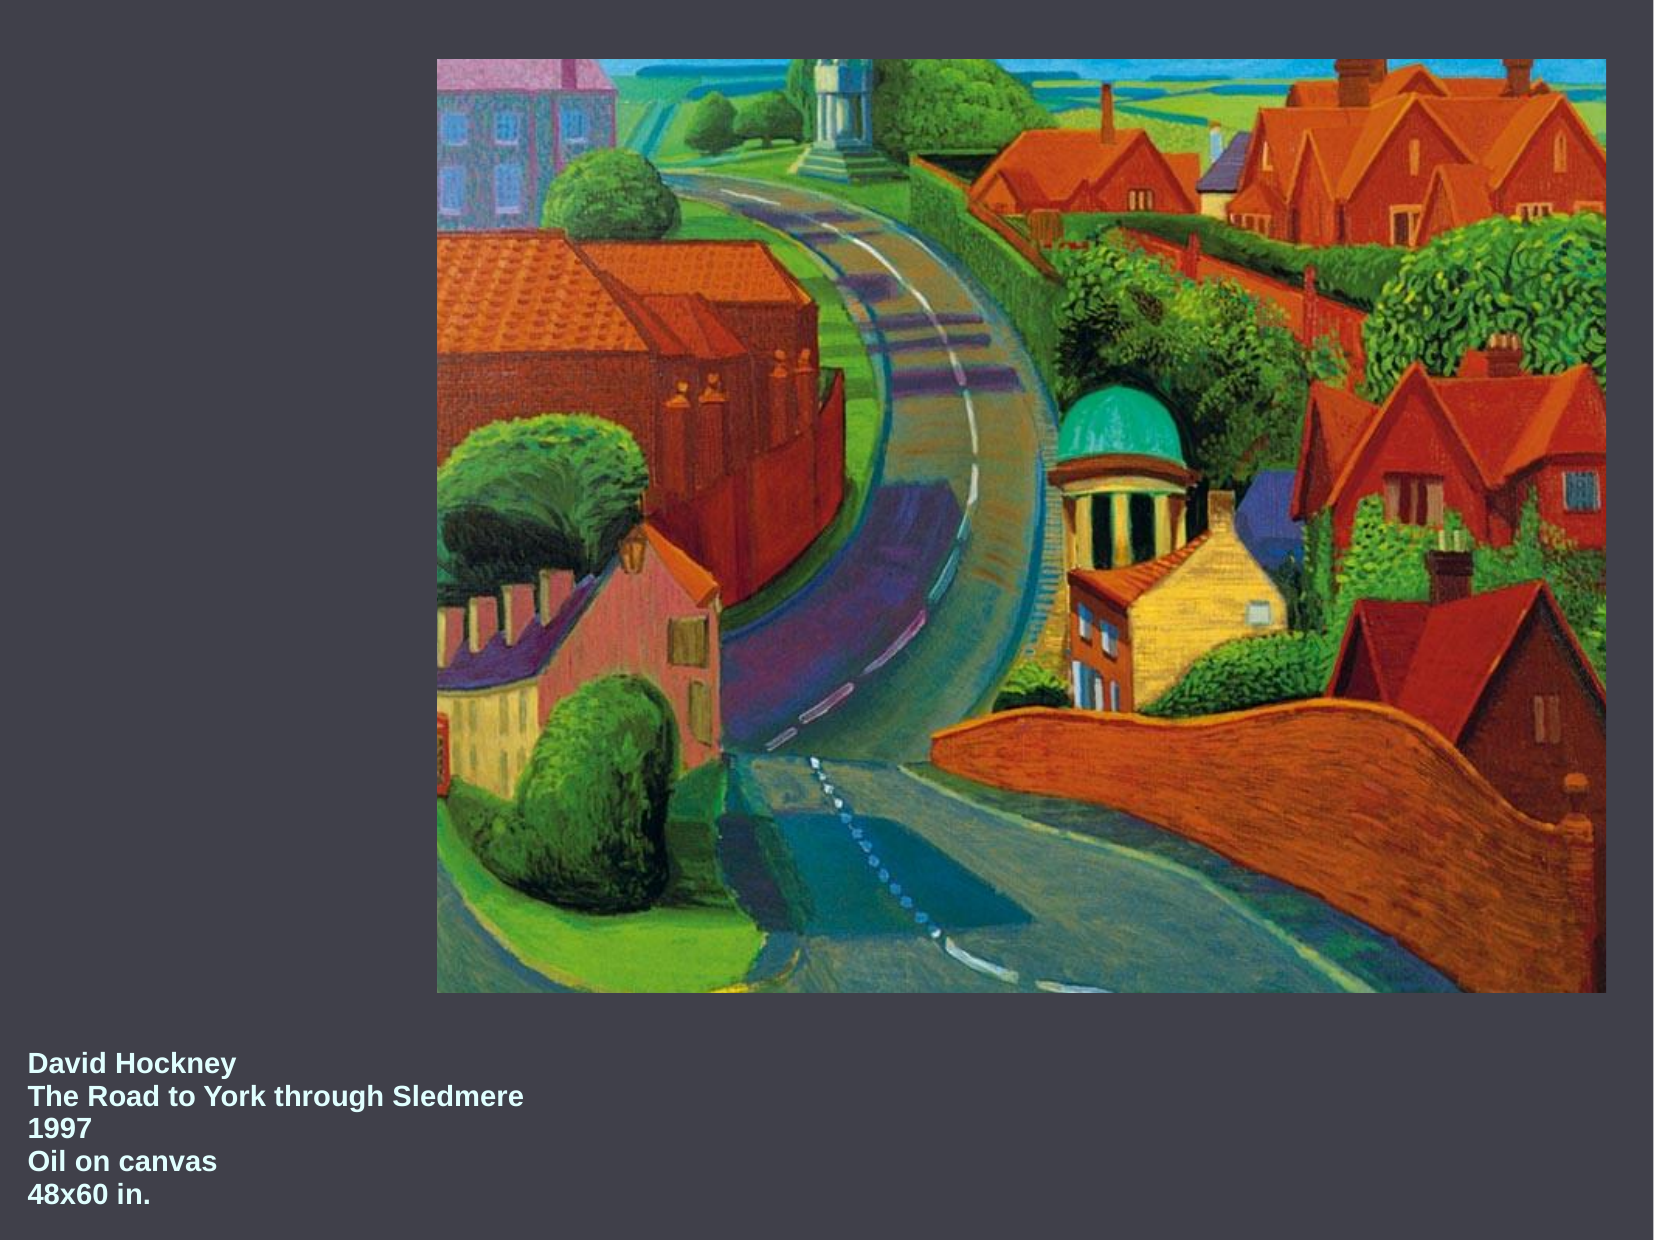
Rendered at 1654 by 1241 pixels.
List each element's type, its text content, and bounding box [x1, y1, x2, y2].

picture [437, 59, 1607, 993]
text_box David Hockney The Road to York through Sledmere 1997 Oil on canvas 48x60 in. [12, 1039, 1158, 1219]
